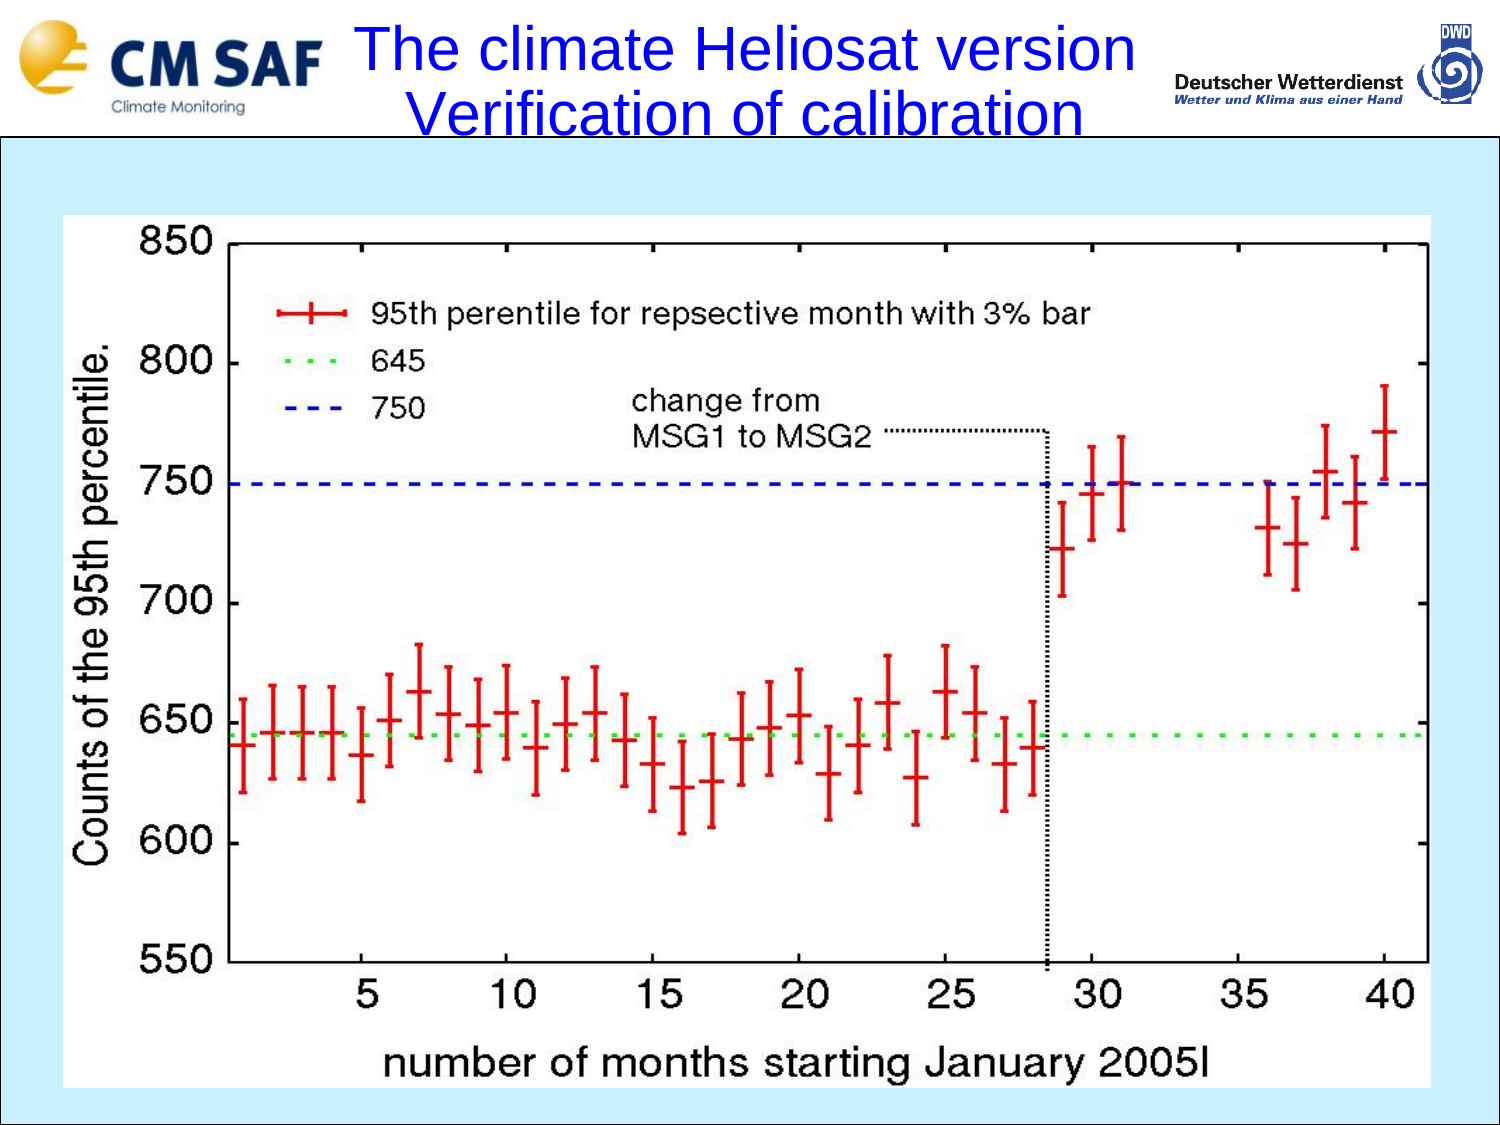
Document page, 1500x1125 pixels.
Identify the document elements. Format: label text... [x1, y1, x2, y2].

picture [1342, 24, 1483, 104]
text_box The climate Heliosat version Verification of calibration [181, 18, 1342, 175]
picture [17, 19, 181, 117]
picture [63, 215, 1431, 1088]
